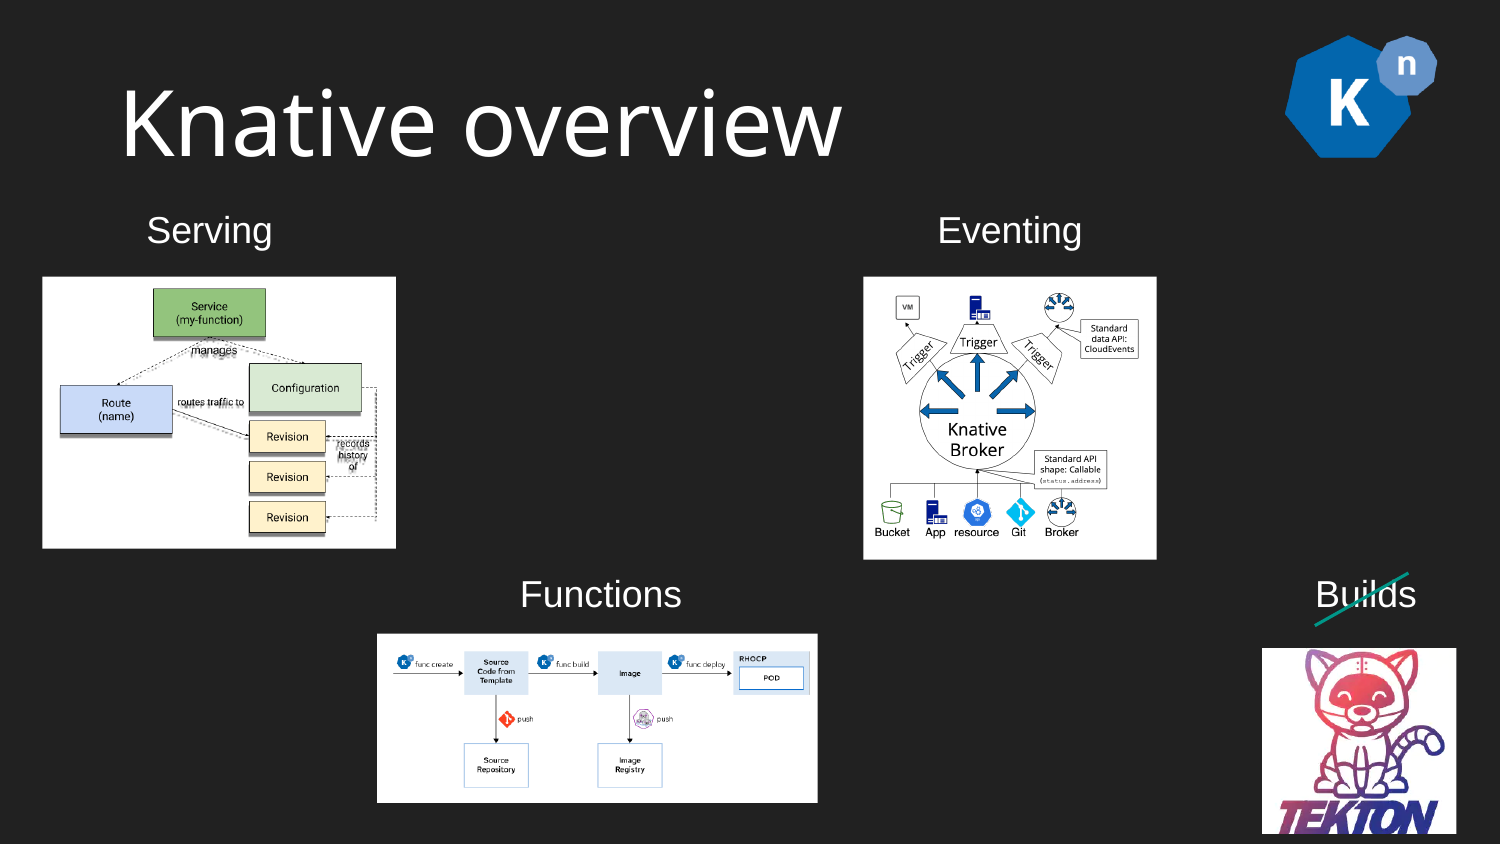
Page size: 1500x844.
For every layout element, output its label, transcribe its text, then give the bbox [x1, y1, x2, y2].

text_box Builds [1245, 559, 1487, 626]
text_box Serving [96, 195, 323, 262]
text_box [42, 276, 396, 549]
picture [1262, 646, 1457, 834]
text_box Eventing [871, 195, 1149, 262]
title Knative overview [103, 45, 1397, 209]
picture [377, 633, 825, 803]
picture [865, 283, 1148, 549]
text_box Builds [1382, 589, 1392, 605]
picture [1274, 7, 1445, 177]
text_box Functions [480, 559, 722, 626]
picture [57, 285, 383, 541]
text_box [863, 276, 1157, 560]
